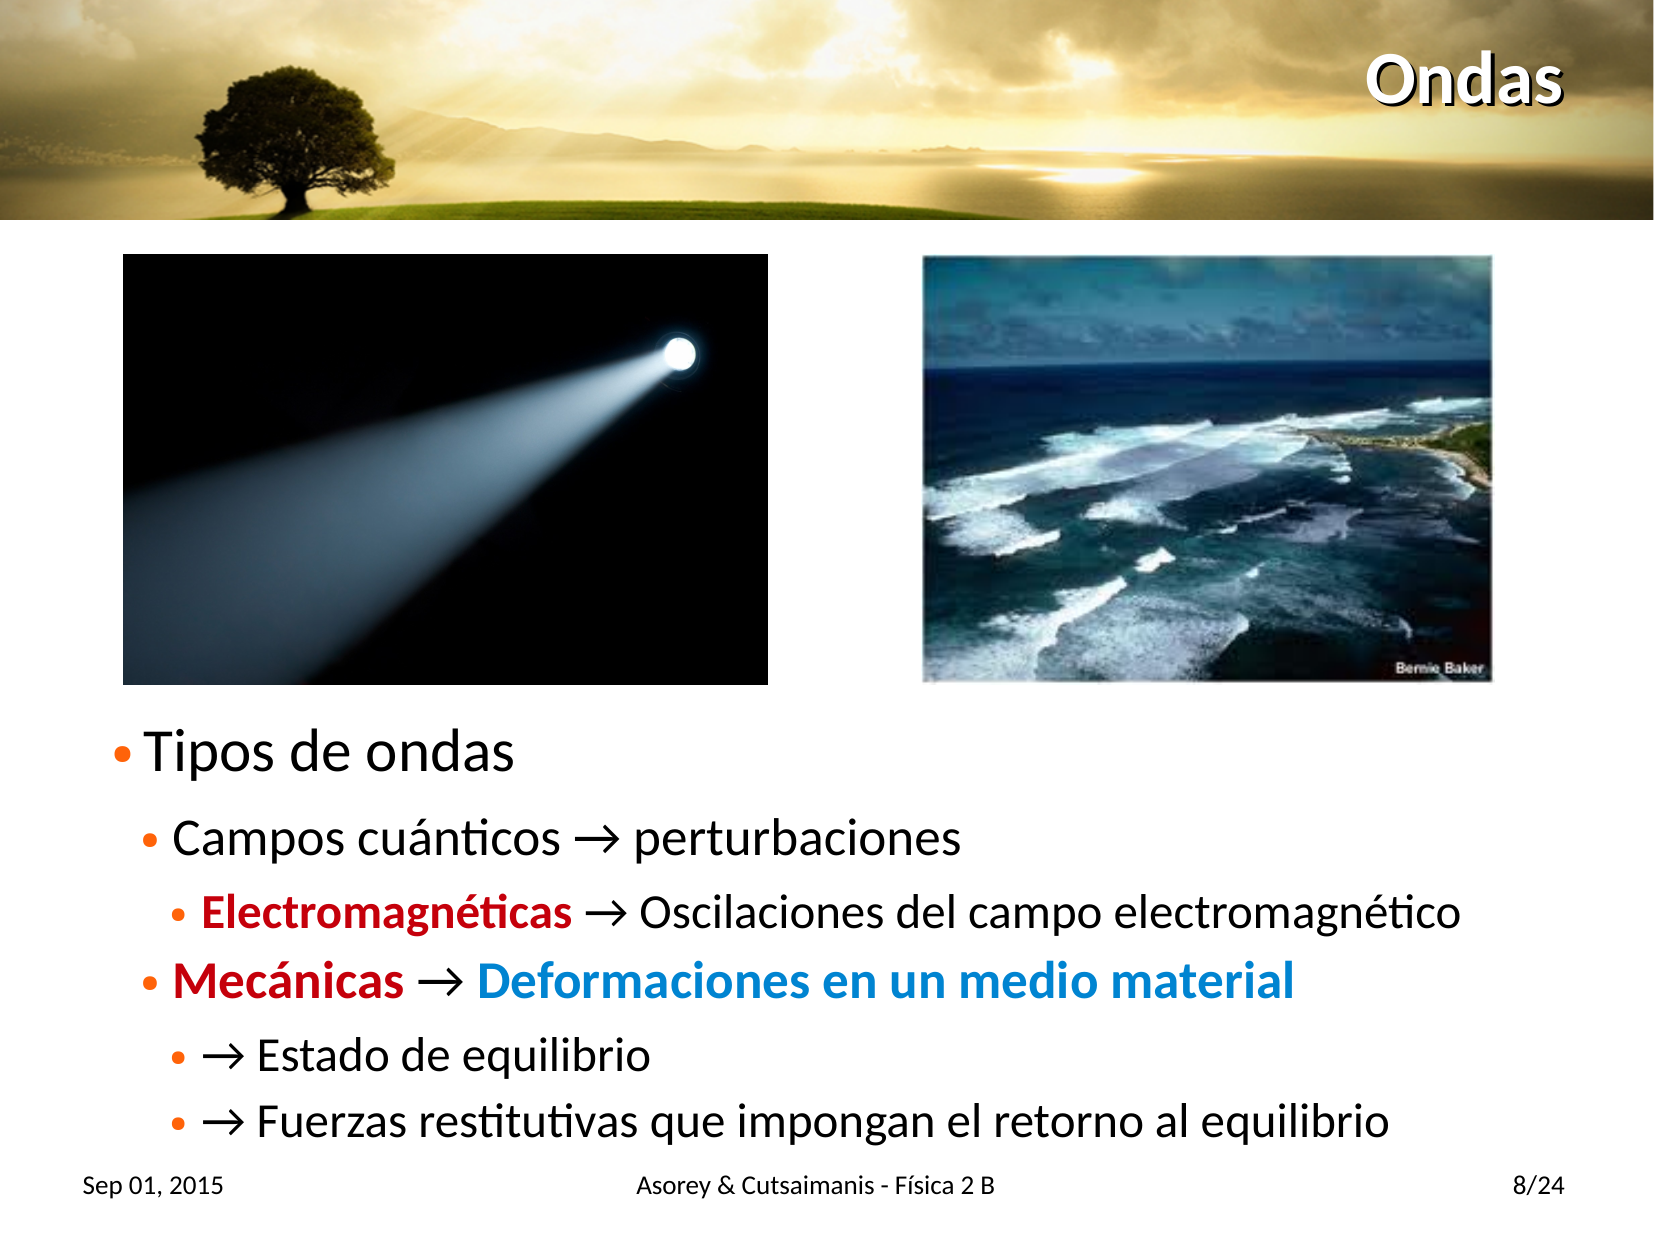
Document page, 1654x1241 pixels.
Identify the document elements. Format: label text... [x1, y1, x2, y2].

list Tipos de ondas Campos cuánticos → perturbaciones Electromagnéticas → Oscilaciones del campo electromagnético Mecánicas → Deformaciones en un medio material → Estado de equilibrio → Fuerzas restitutivas que impongan el retorno al equilibrio [82, 725, 1571, 1155]
picture [0, 0, 1654, 220]
title Ondas [75, 19, 1564, 151]
picture [921, 254, 1495, 685]
picture [123, 254, 768, 685]
